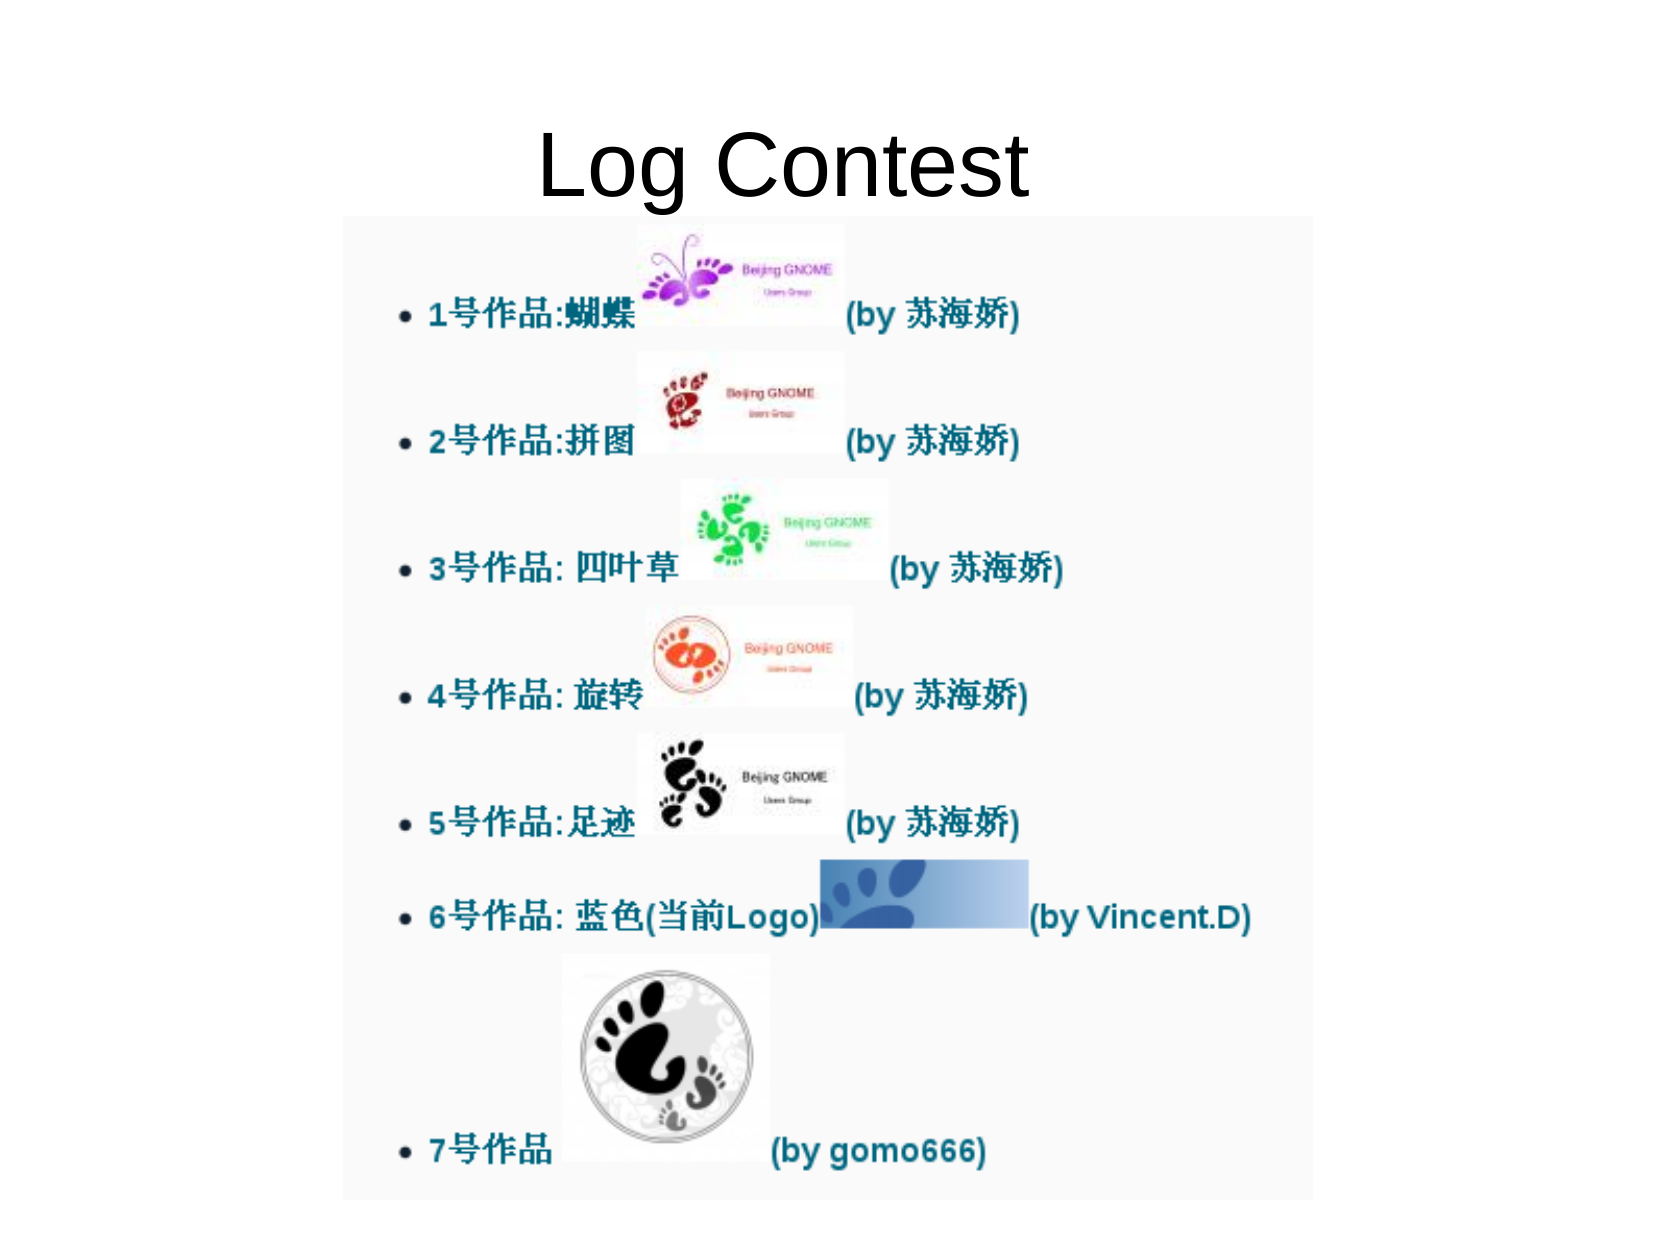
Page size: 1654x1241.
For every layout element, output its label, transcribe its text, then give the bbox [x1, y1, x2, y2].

picture [343, 216, 1313, 1201]
title Log Contest [60, 113, 1533, 217]
